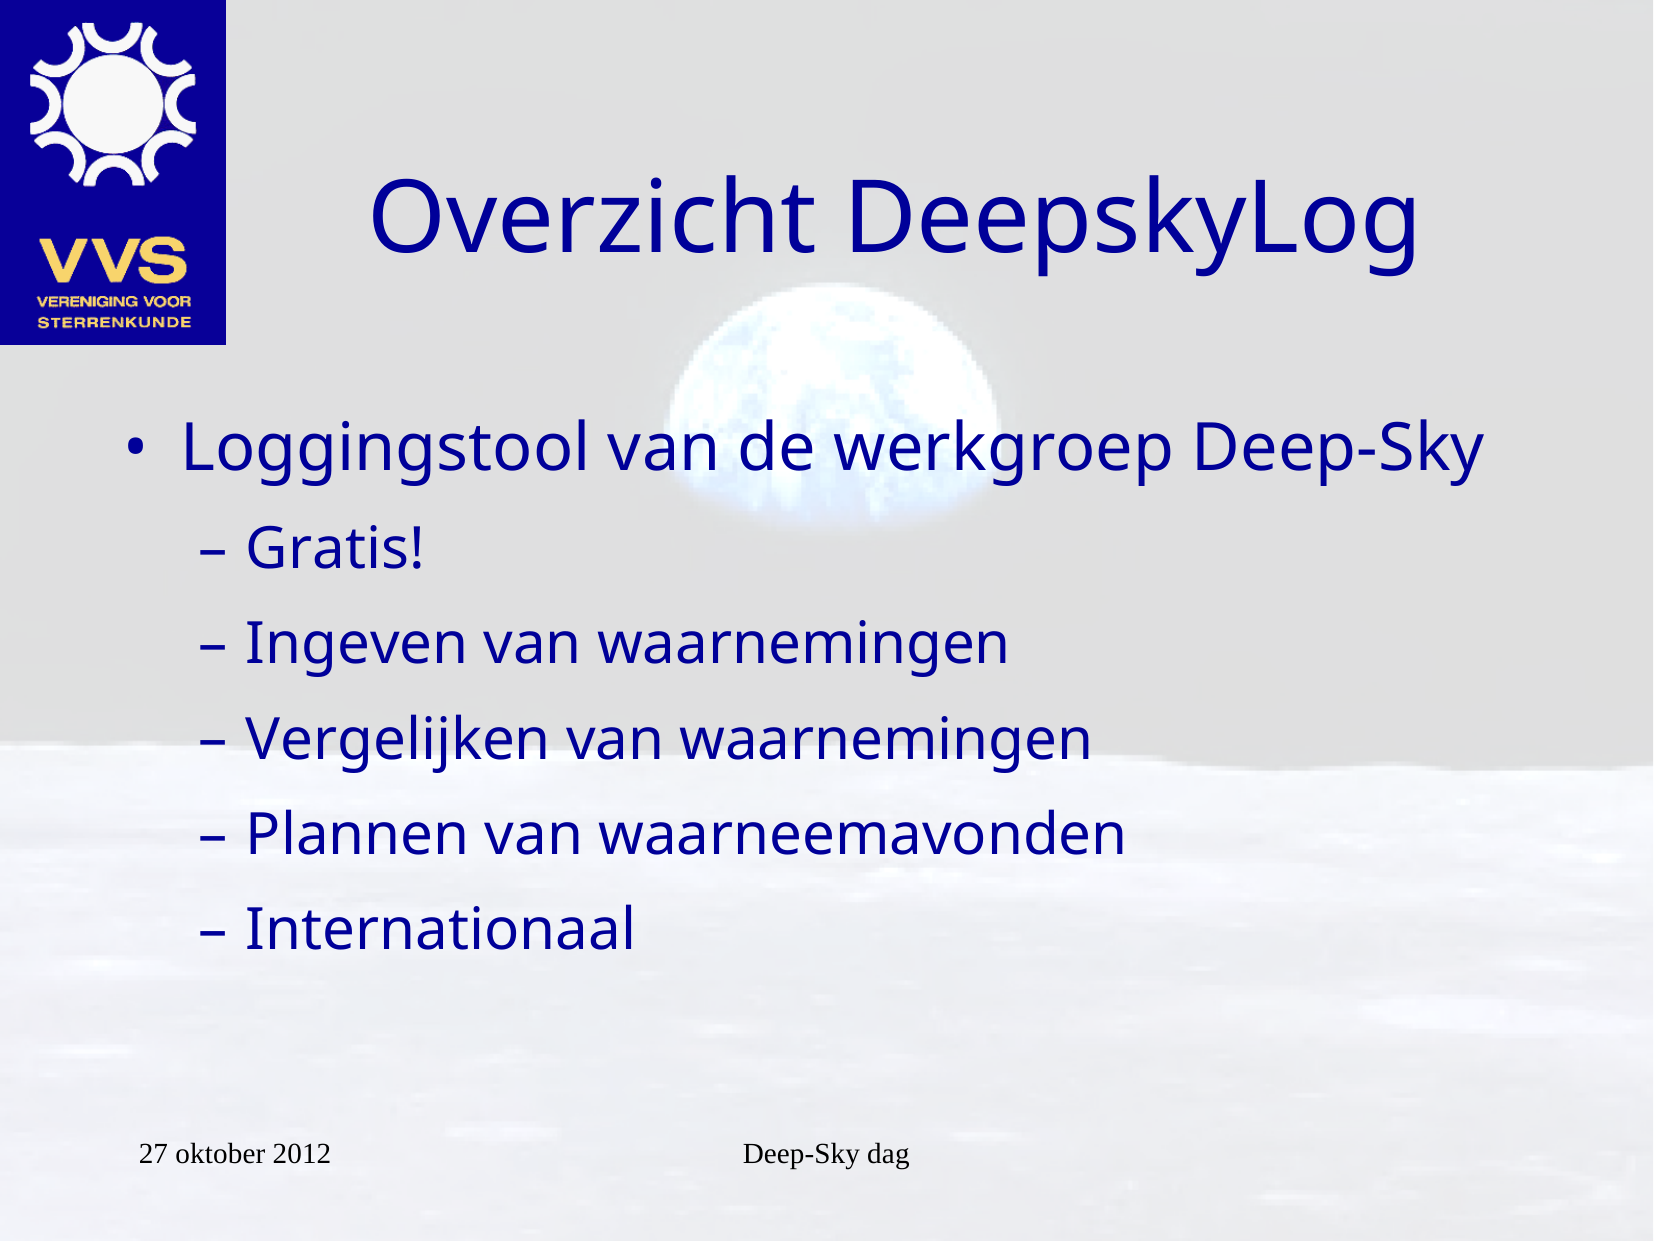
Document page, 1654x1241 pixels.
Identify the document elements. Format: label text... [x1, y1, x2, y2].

title Overzicht DeepskyLog [261, 83, 1529, 344]
list Loggingstool van de werkgroep Deep-Sky Gratis! Ingeven van waarnemingen Vergelijken van waarnemingen Plannen van waarneemavonden Internationaal [123, 399, 1529, 1120]
picture [0, 0, 226, 345]
